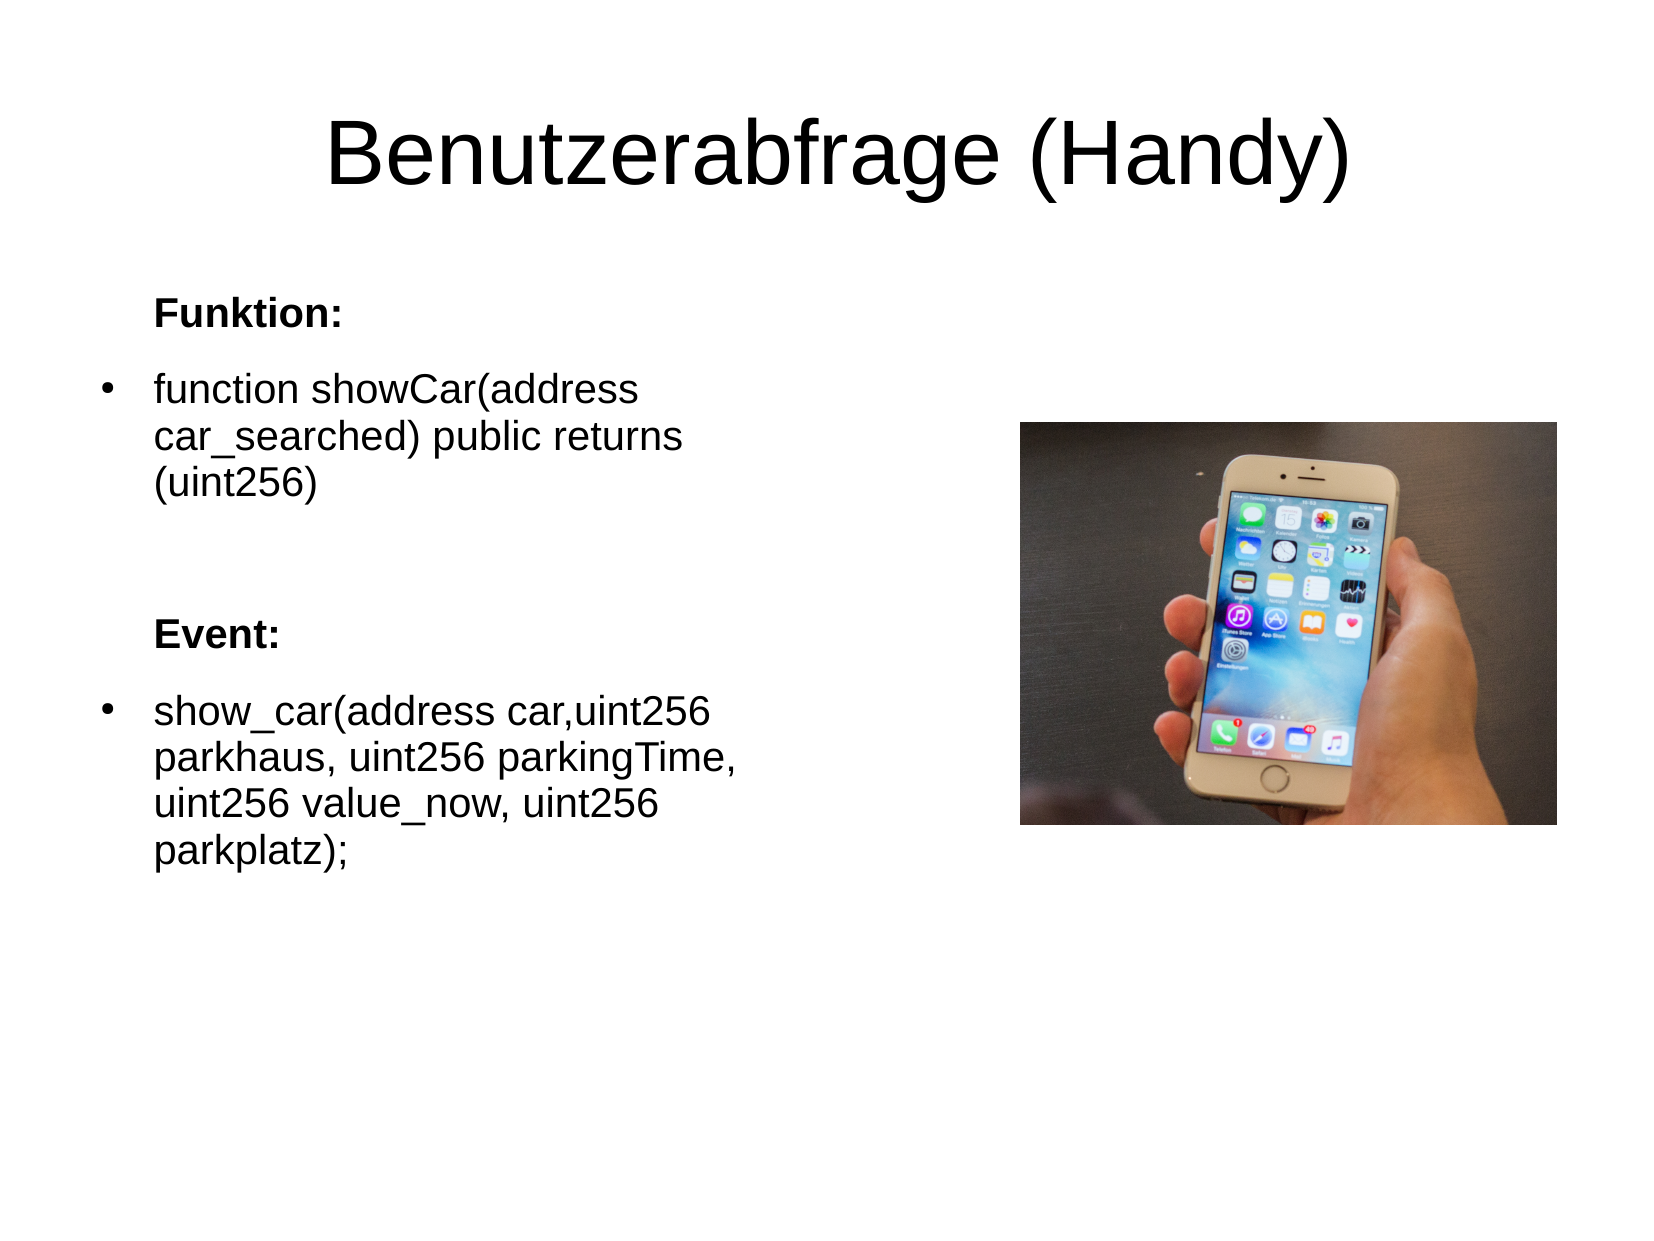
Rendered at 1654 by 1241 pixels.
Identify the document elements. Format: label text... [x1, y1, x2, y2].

title Benutzerabfrage (Handy) [82, 49, 1571, 257]
list Funktion: function showCar(address car_searched) public returns (uint256) Event: show_car(address car,uint256 parkhaus, uint256 parkingTime, uint256 value_now, uint256 parkplatz); [82, 290, 809, 1010]
picture [1020, 422, 1557, 826]
